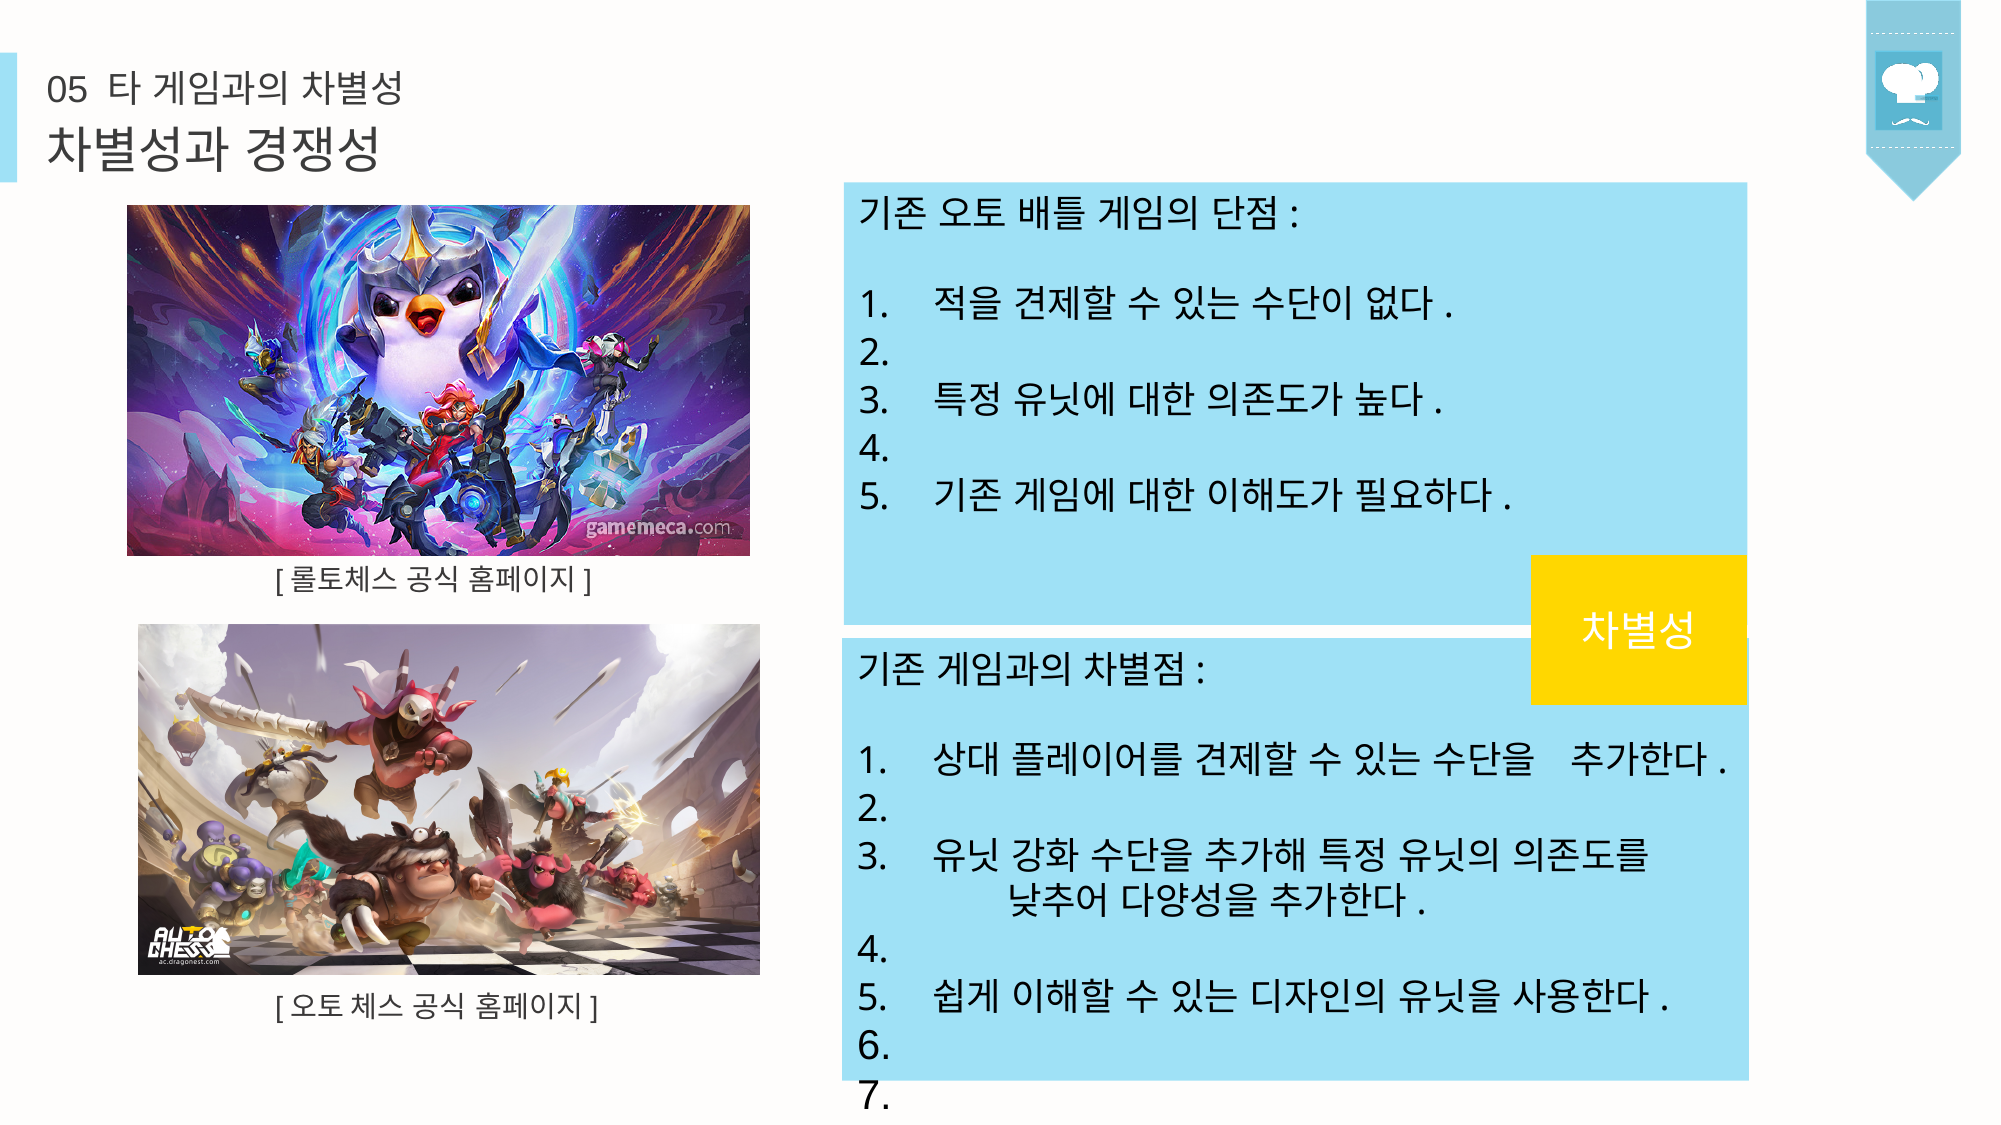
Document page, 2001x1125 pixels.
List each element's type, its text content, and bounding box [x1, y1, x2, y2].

text_box [롤토체스 공식 홈페이지] [260, 553, 635, 605]
text_box [오토 체스 공식 홈페이지] [260, 980, 635, 1031]
picture [138, 624, 760, 975]
text_box [1865, 0, 1961, 202]
picture [127, 205, 750, 556]
picture [1874, 50, 1943, 131]
text_box 차별성 [1531, 555, 1747, 705]
text_box 기존 게임과의 차별점: 상대 플레이어를 견제할 수 있는 수단을 추가한다. 유닛 강화 수단을 추가해 특정 유닛의 의존도를 낮추어 다양성을 추가한다. 쉽게 이해할 수 있는 디자인의 유닛을 사용한다. [842, 638, 1749, 1081]
text_box 차별성과 경쟁성 [31, 110, 430, 187]
text_box [0, 53, 17, 182]
text_box 05 타 게임과의 차별성 [31, 56, 439, 118]
text_box 기존 오토 배틀 게임의 단점: 적을 견제할 수 있는 수단이 없다. 특정 유닛에 대한 의존도가 높다. 기존 게임에 대한 이해도가 필요하다. [844, 182, 1747, 625]
